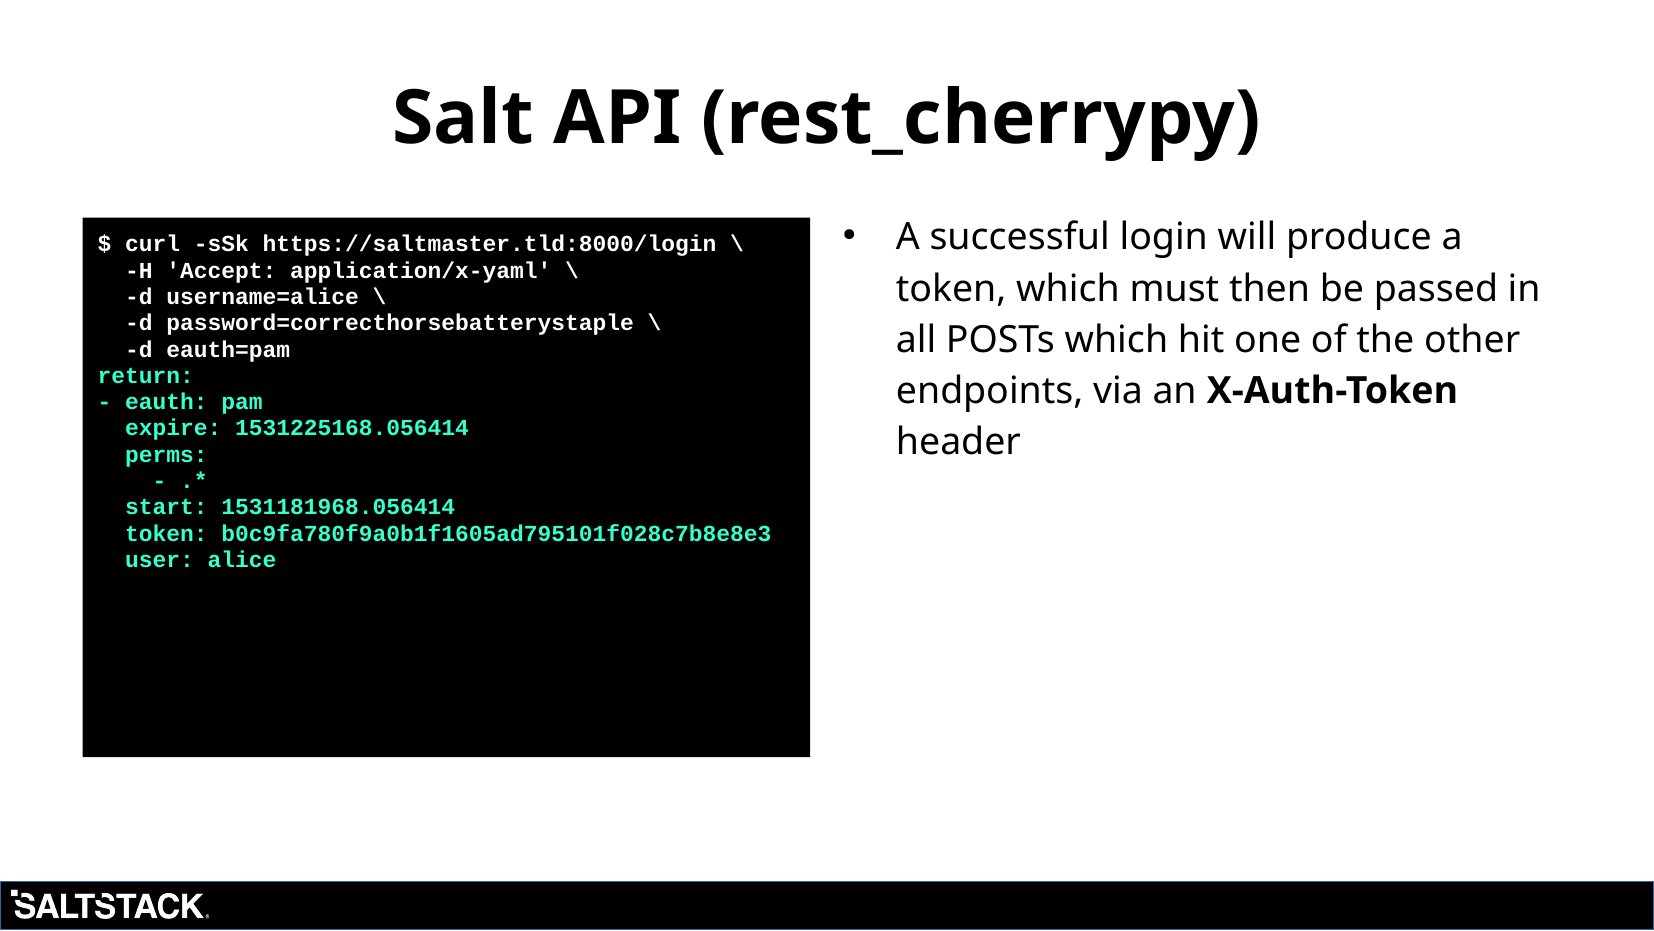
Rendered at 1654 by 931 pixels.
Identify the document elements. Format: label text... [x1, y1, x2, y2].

list A successful login will produce a token, which must then be passed in all POSTs which hit one of the other endpoints, via an X-Auth-Token header [825, 210, 1572, 848]
text_box [0, 881, 11, 930]
text_box [209, 881, 1654, 930]
list $ curl -sSk https://saltmaster.tld:8000/login \ -H 'Accept: application/x-yaml' \ -d username=alice \ -d password=correcthorsebatterystaple \ -d eauth=pam return: - eauth: pam expire: 1531225168.056414 perms: - .* start: 1531181968.056414 token: b0c9fa780f9a0b1f1605ad795101f028c7b8e8e3 user: alice [82, 217, 811, 758]
picture [11, 873, 209, 931]
title Salt API (rest_cherrypy) [82, 37, 1571, 193]
